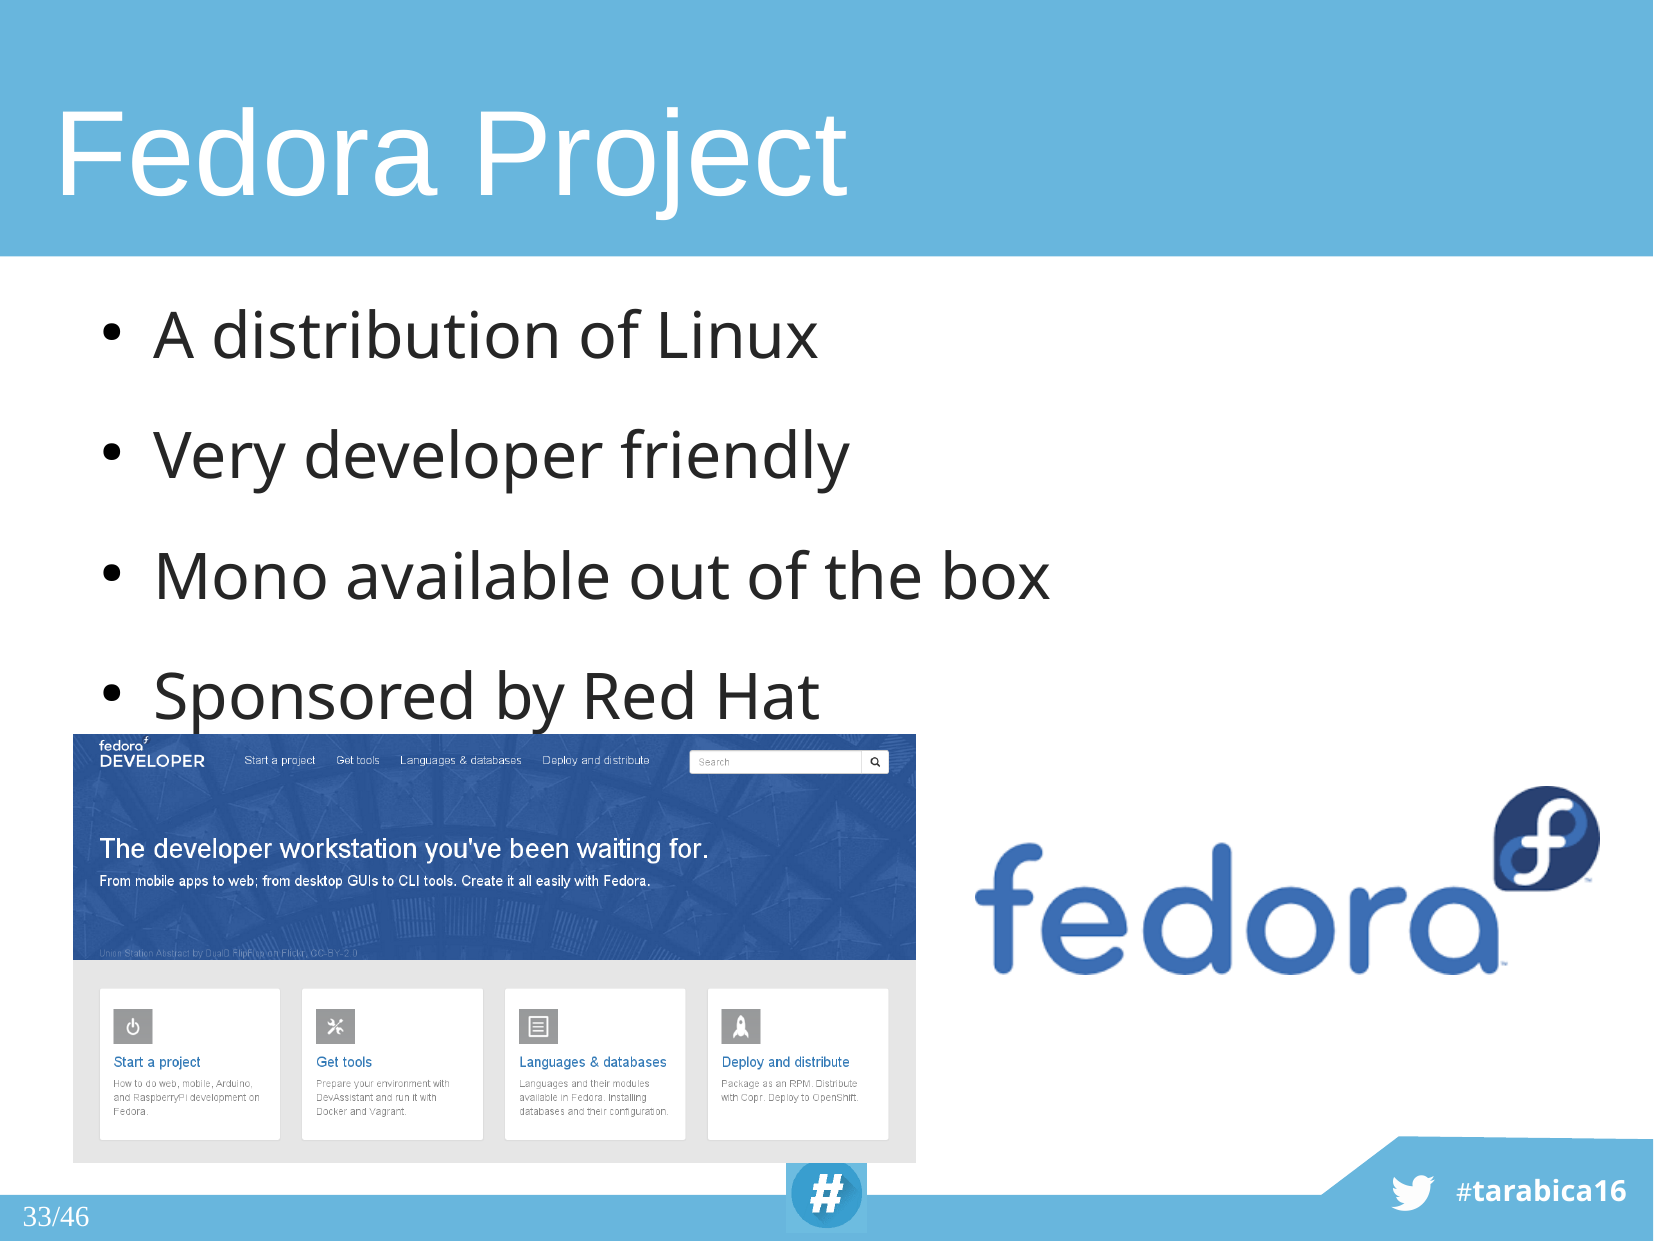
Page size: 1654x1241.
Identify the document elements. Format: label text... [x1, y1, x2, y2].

picture [975, 786, 1600, 976]
title Fedora Project [53, 49, 1600, 257]
list A distribution of Linux Very developer friendly Mono available out of the box Sponsored by Red Hat [82, 290, 1171, 1066]
picture [73, 734, 916, 1233]
picture [1378, 1158, 1448, 1228]
